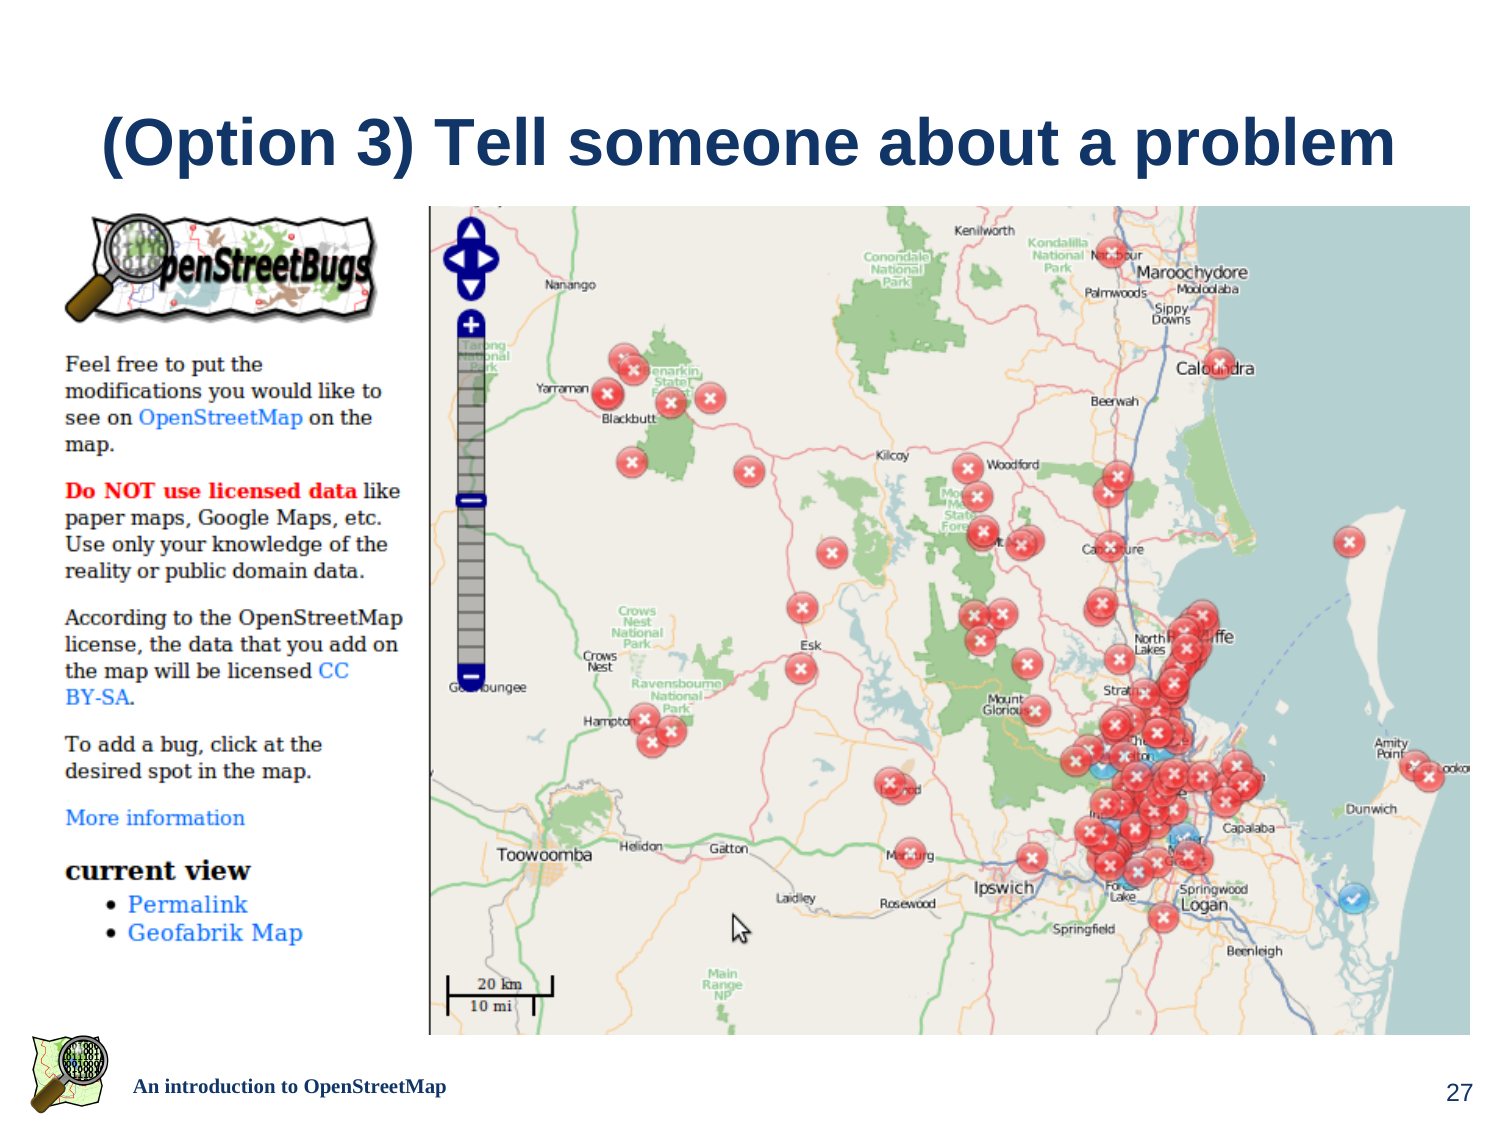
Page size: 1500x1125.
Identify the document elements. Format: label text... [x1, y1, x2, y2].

title (Option 3) Tell someone about a problem [74, 44, 1425, 206]
picture [29, 206, 1470, 1114]
